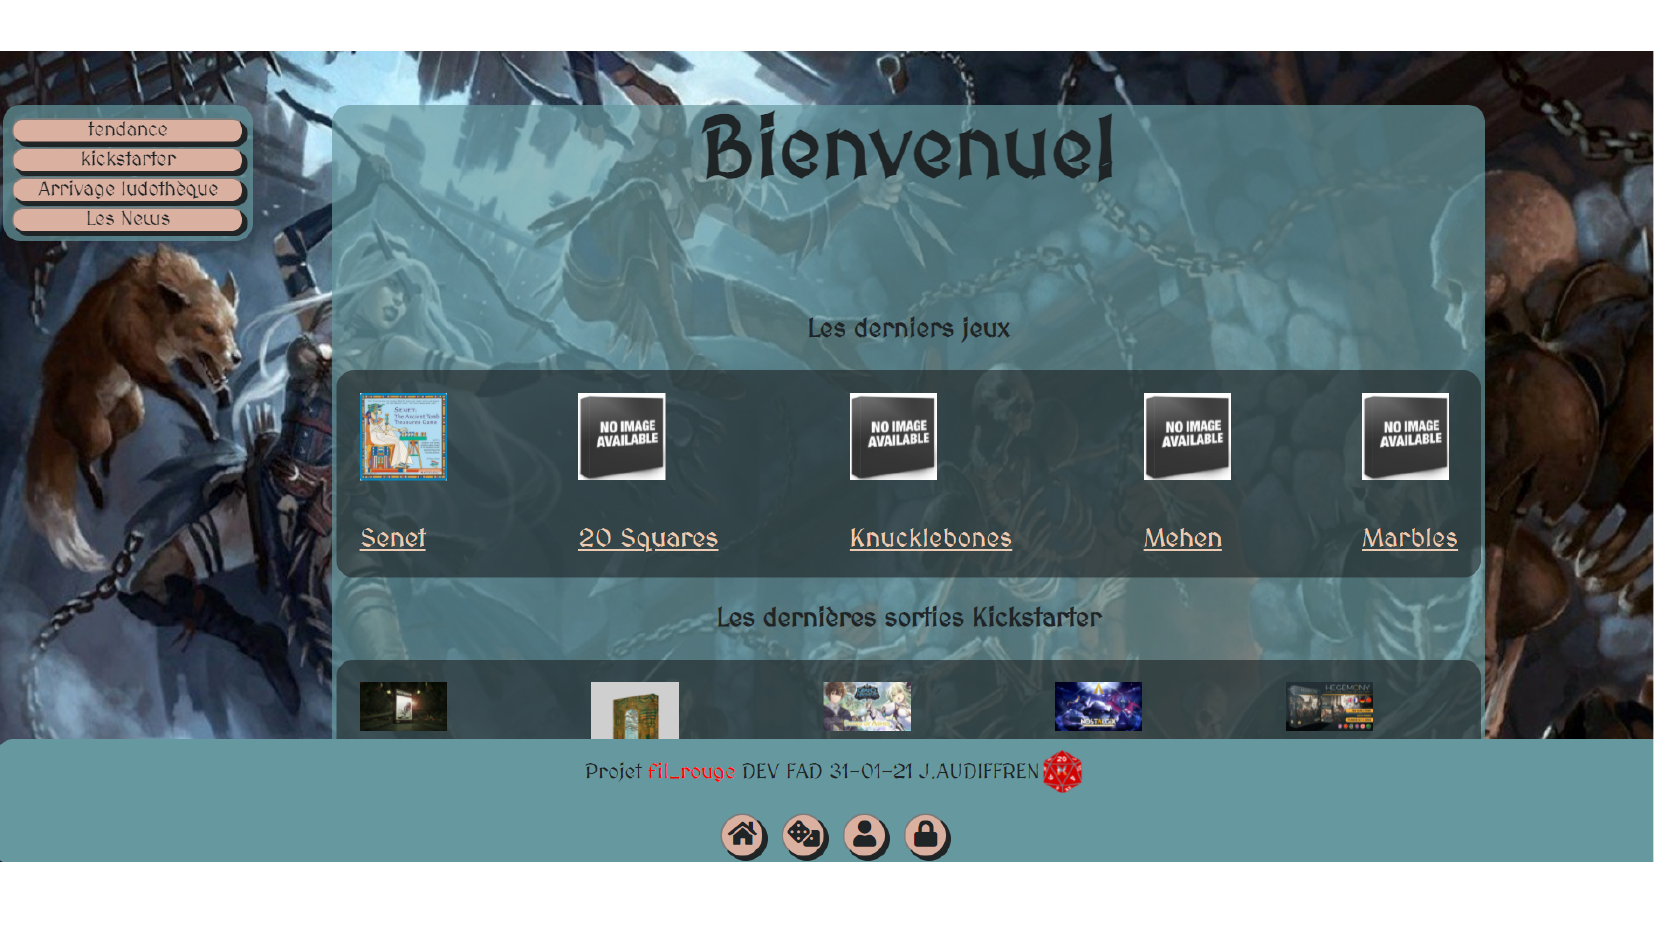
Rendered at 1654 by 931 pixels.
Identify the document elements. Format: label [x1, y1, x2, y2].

picture [0, 51, 1654, 862]
